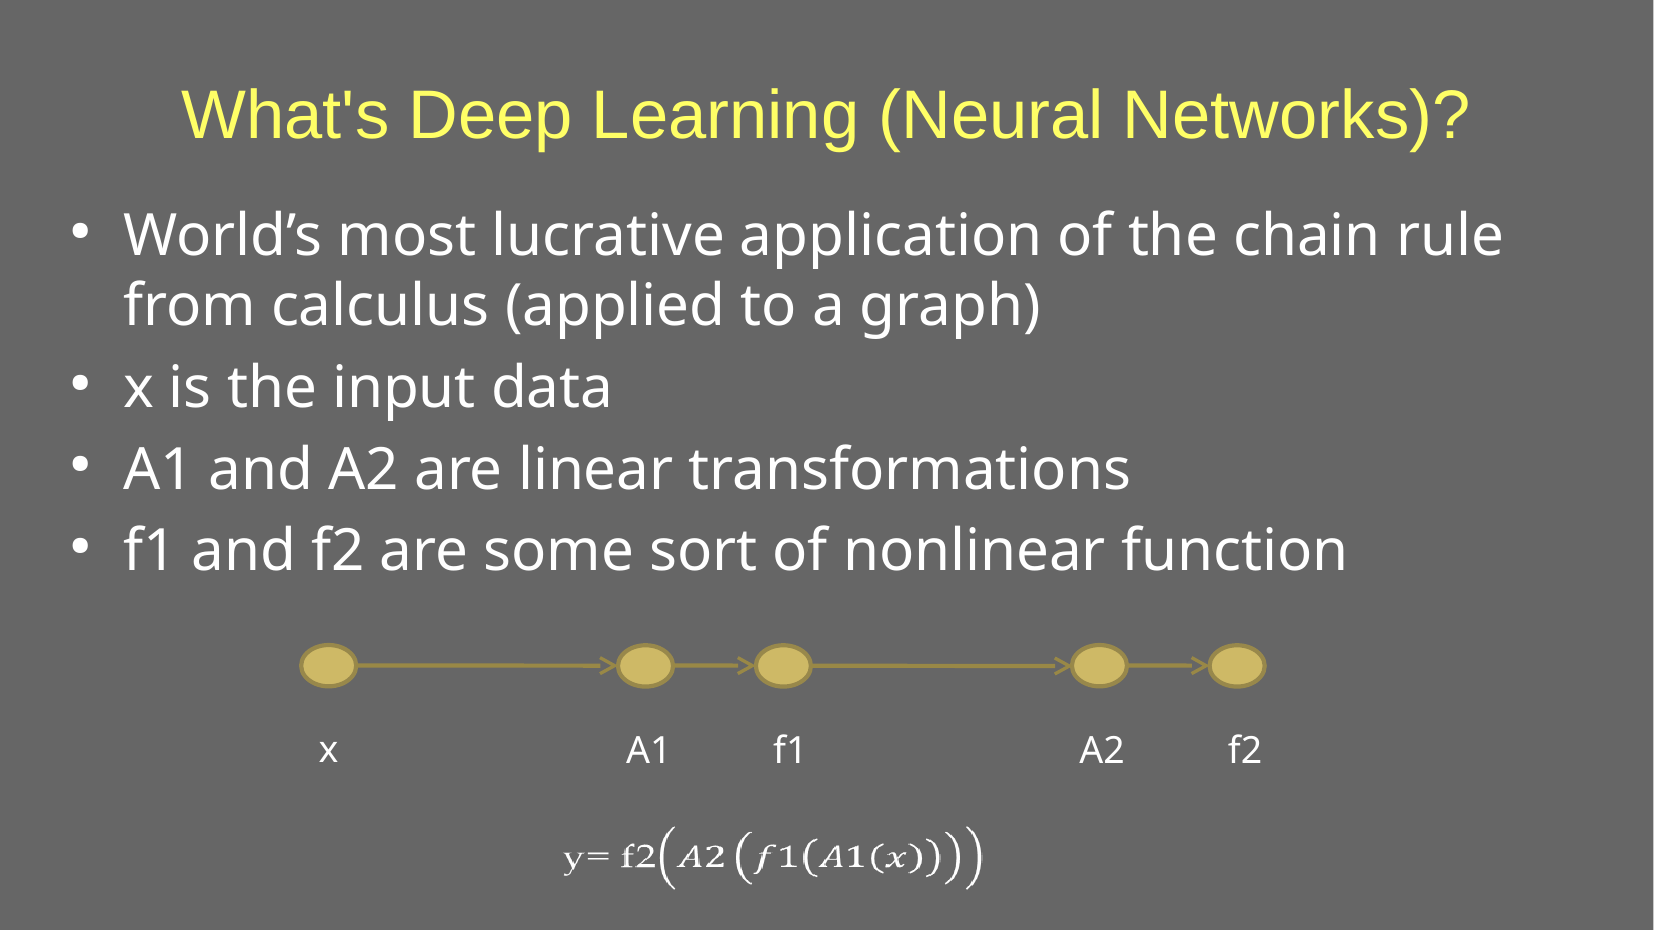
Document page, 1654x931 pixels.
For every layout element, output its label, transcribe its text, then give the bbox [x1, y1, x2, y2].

text_box [301, 645, 356, 687]
title What's Deep Learning (Neural Networks)? [82, 76, 1571, 154]
text_box [618, 645, 673, 687]
text_box A1 [611, 718, 687, 779]
list World’s most lucrative application of the chain rule from calculus (applied to a graph) x is the input data A1 and A2 are linear transformations f1 and f2 are some sort of nonlinear function [37, 190, 1526, 829]
text_box [1209, 645, 1265, 687]
text_box f2 [1213, 718, 1278, 779]
text_box [1072, 645, 1127, 687]
text_box [521, 816, 1004, 896]
text_box x [303, 717, 354, 778]
text_box A2 [1064, 718, 1140, 779]
text_box f1 [758, 718, 823, 779]
text_box [756, 645, 811, 687]
